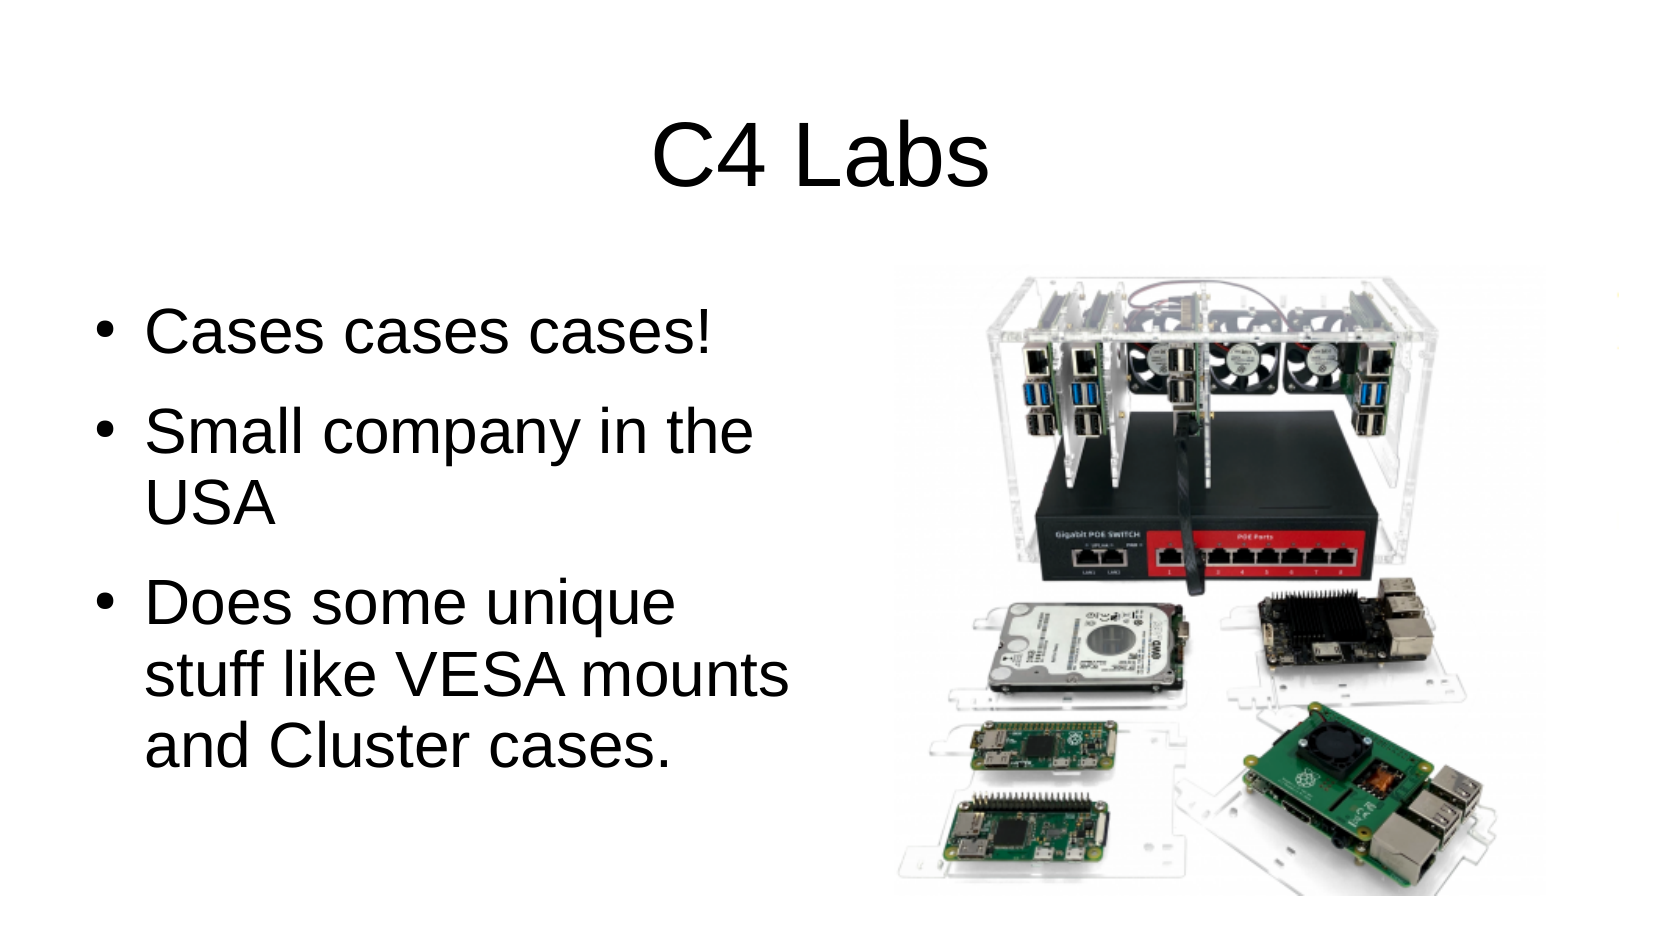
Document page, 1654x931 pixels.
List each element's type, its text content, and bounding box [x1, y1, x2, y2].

title C4 Labs [76, 76, 1565, 233]
picture [825, 224, 1619, 896]
list Cases cases cases! Small company in the USA Does some unique stuff like VESA mounts and Cluster cases. [76, 295, 804, 835]
